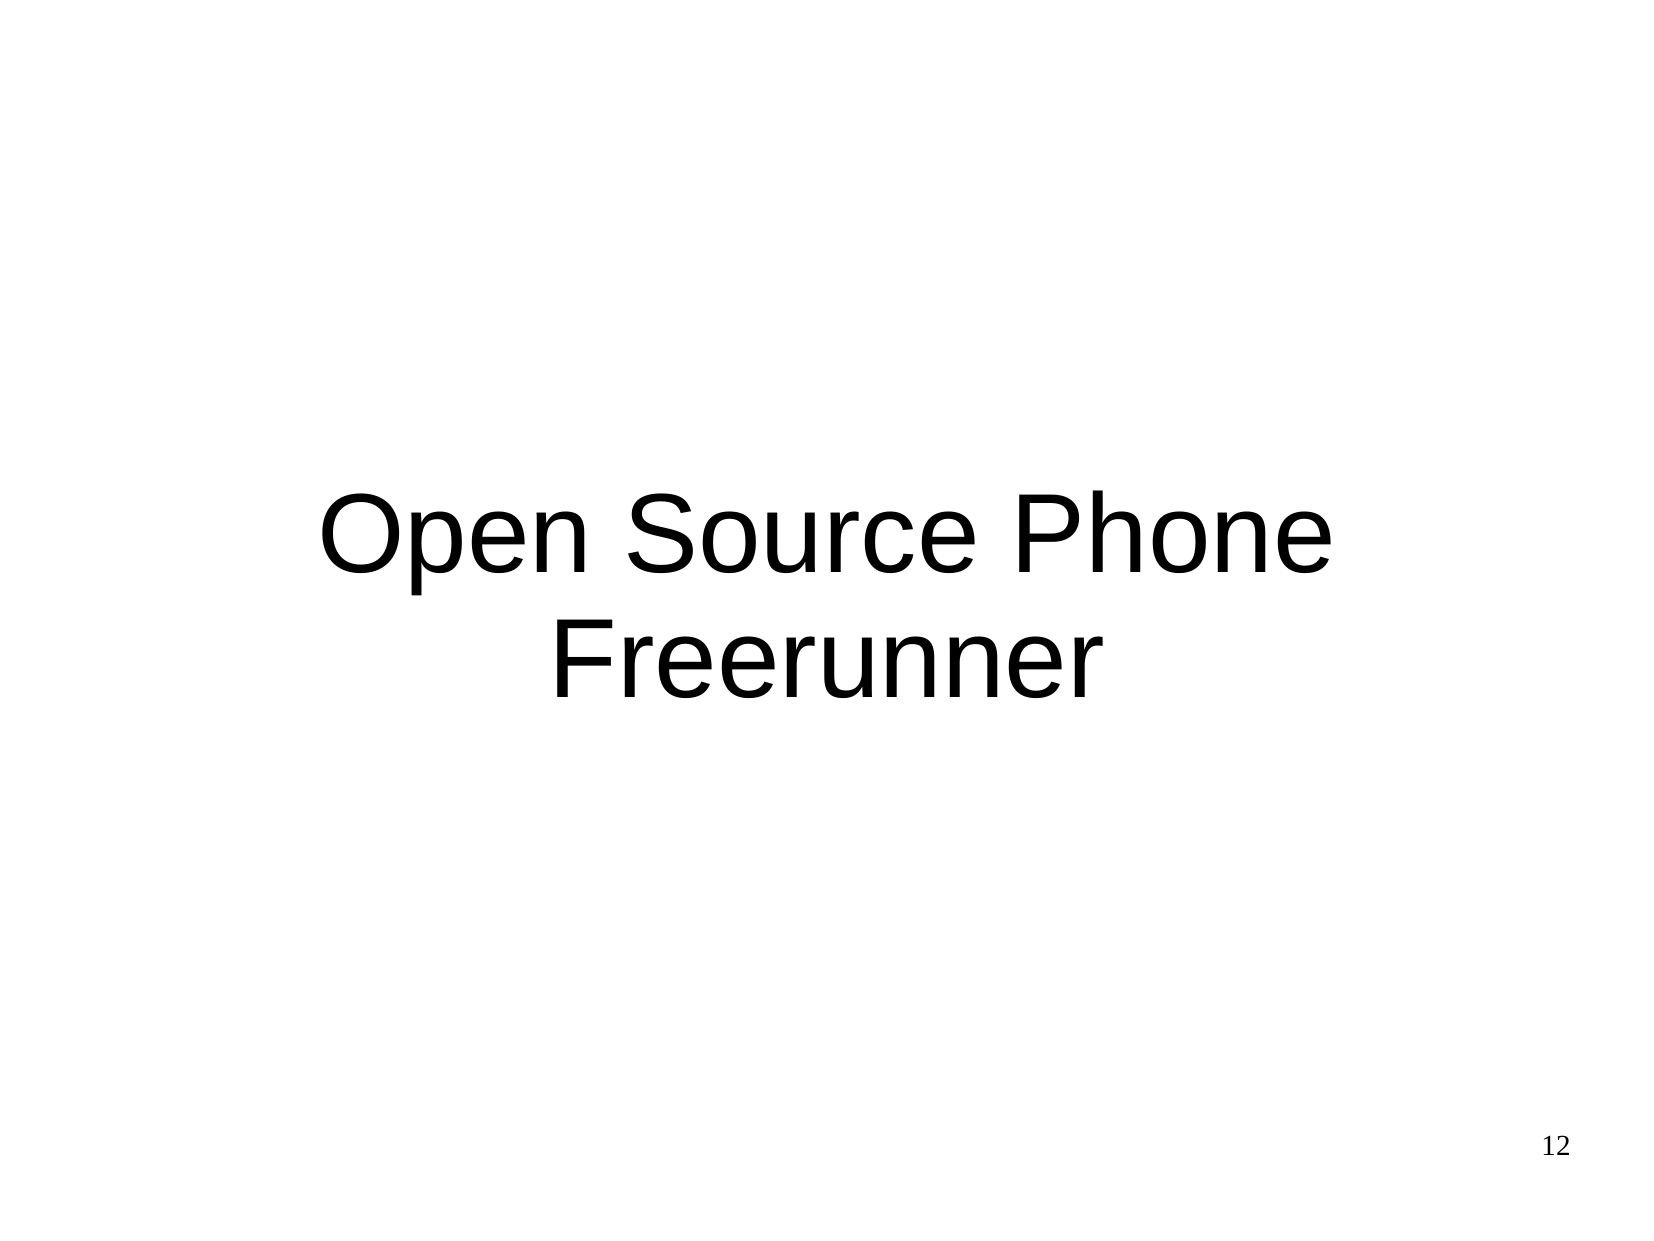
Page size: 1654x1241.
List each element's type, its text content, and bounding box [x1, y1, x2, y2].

title Open Source Phone Freerunner [82, 470, 1571, 722]
